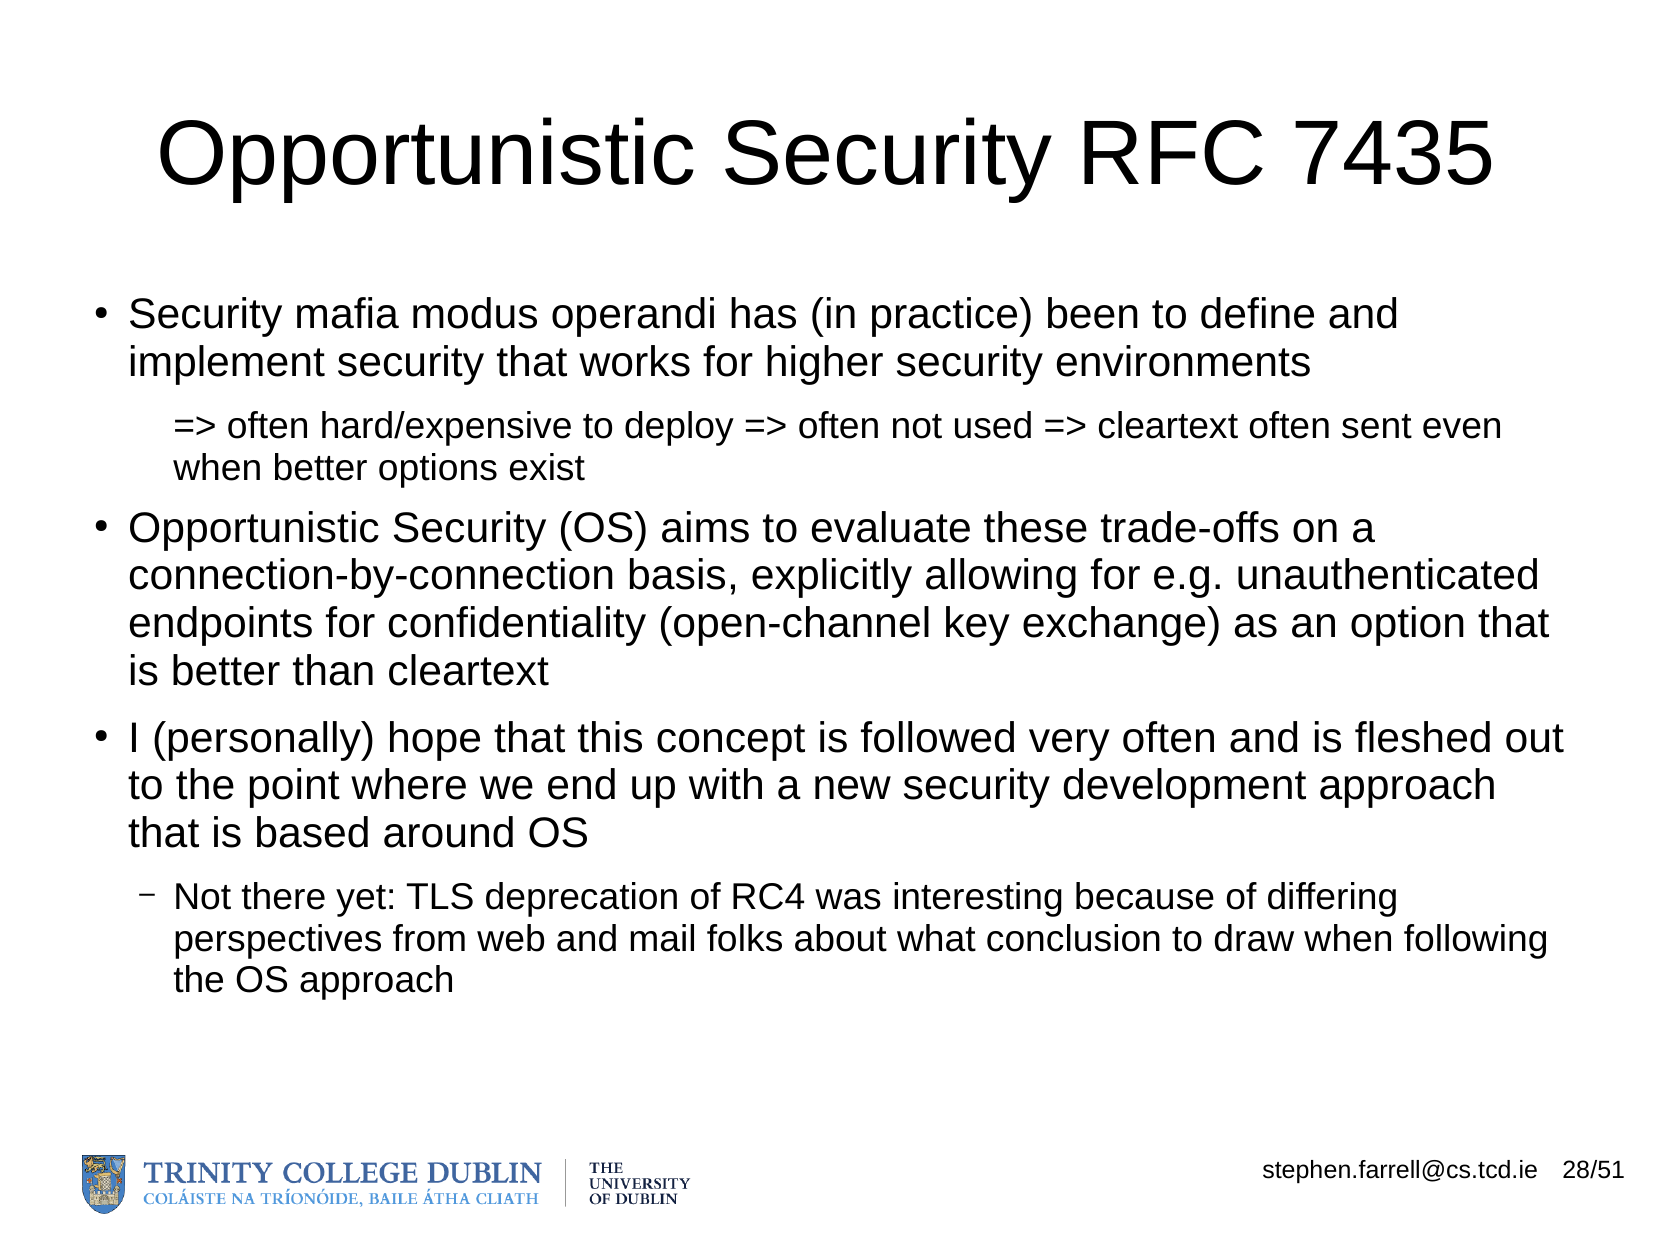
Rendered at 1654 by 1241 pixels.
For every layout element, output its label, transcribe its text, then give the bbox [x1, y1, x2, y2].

picture [82, 1155, 694, 1214]
list Security mafia modus operandi has (in practice) been to define and implement security that works for higher security environments => often hard/expensive to deploy => often not used => cleartext often sent even when better options exist Opportunistic Security (OS) aims to evaluate these trade-offs on a connection-by-connection basis, explicitly allowing for e.g. unauthenticated endpoints for confidentiality (open-channel key exchange) as an option that is better than cleartext I (personally) hope that this concept is followed very often and is fleshed out to the point where we end up with a new security development approach that is based around OS Not there yet: TLS deprecation of RC4 was interesting because of differing perspectives from web and mail folks about what conclusion to draw when following the OS approach [82, 290, 1571, 1010]
title Opportunistic Security RFC 7435 [82, 49, 1571, 257]
